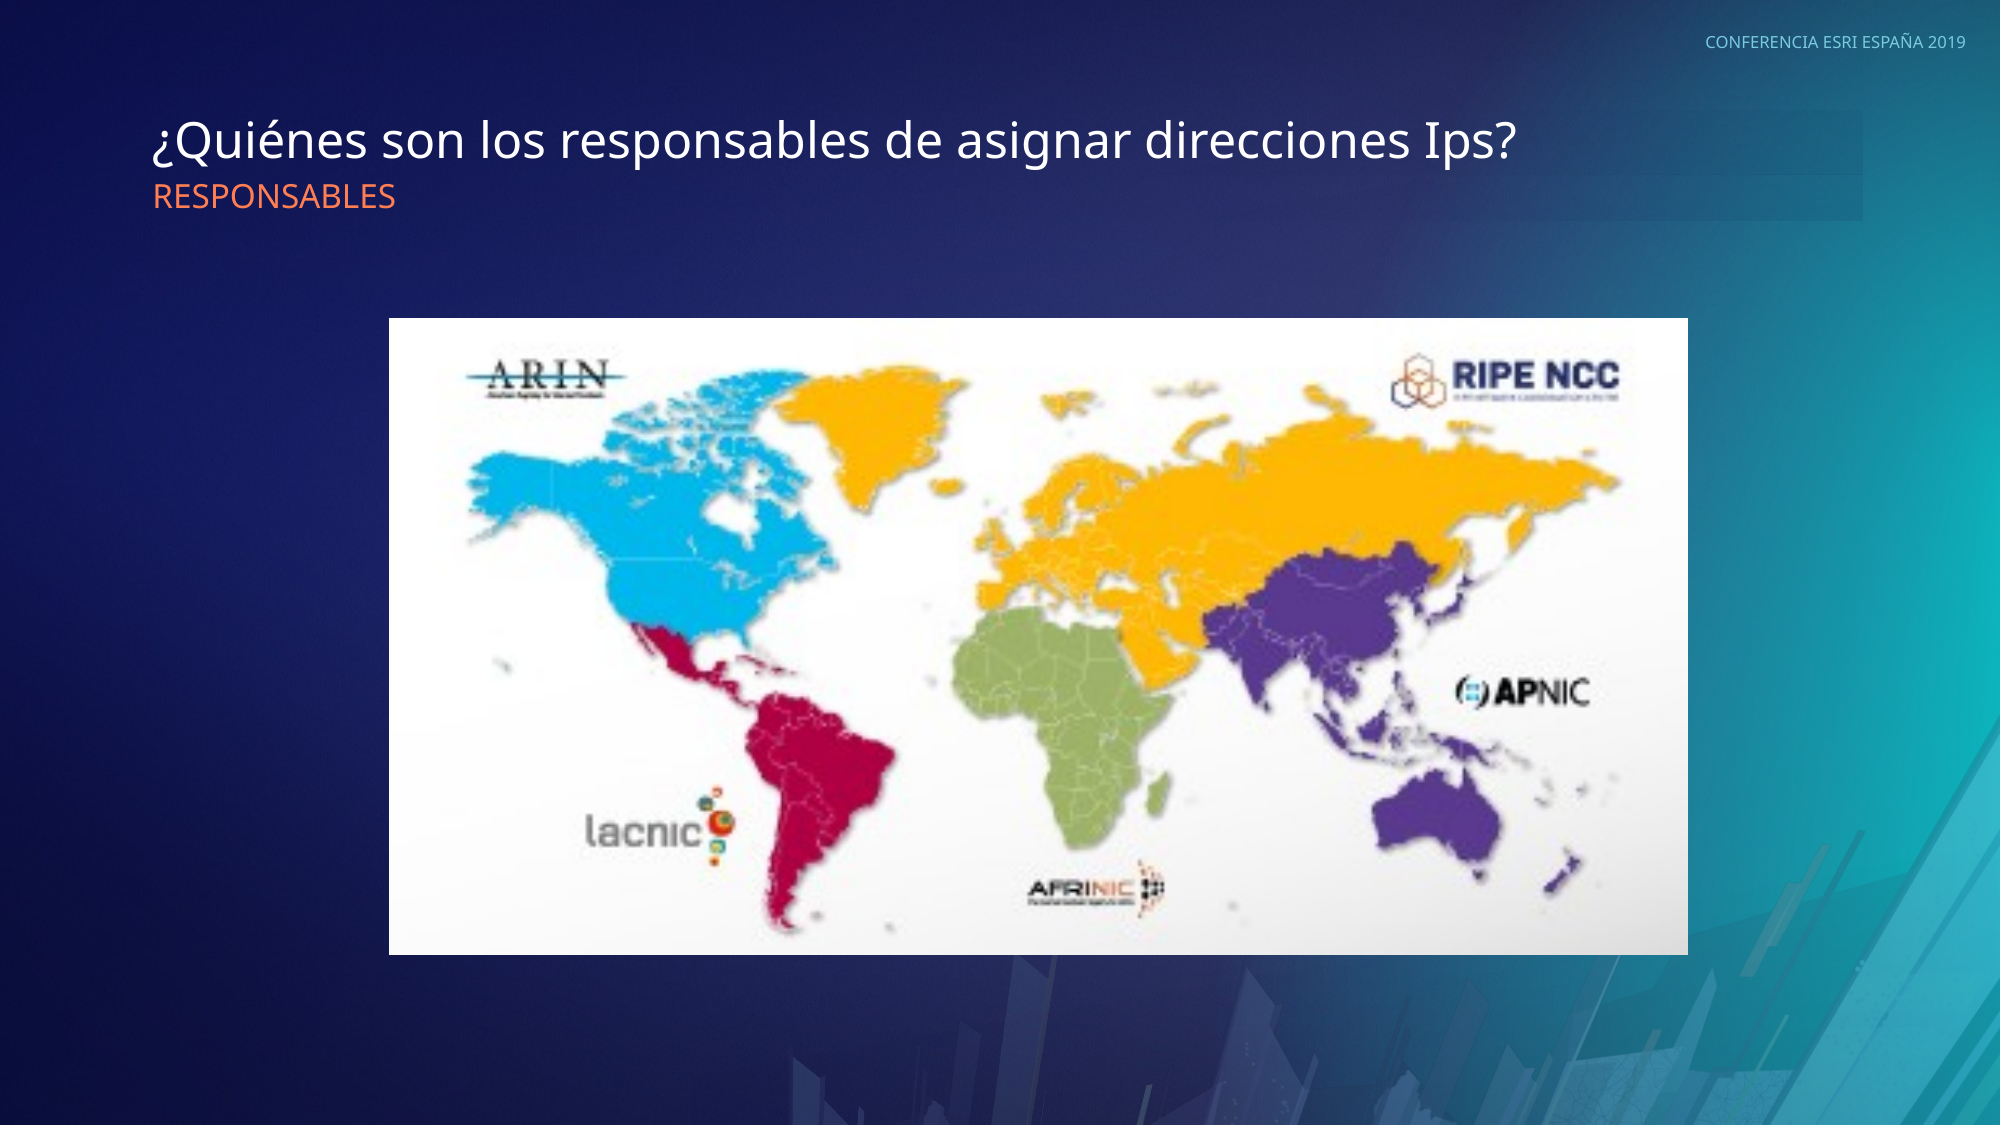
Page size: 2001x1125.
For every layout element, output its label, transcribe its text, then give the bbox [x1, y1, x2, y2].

picture [0, 0, 2000, 1125]
list RESPONSABLES [137, 174, 1863, 221]
title ¿Quiénes son los responsables de asignar direcciones Ips? [137, 110, 1863, 174]
